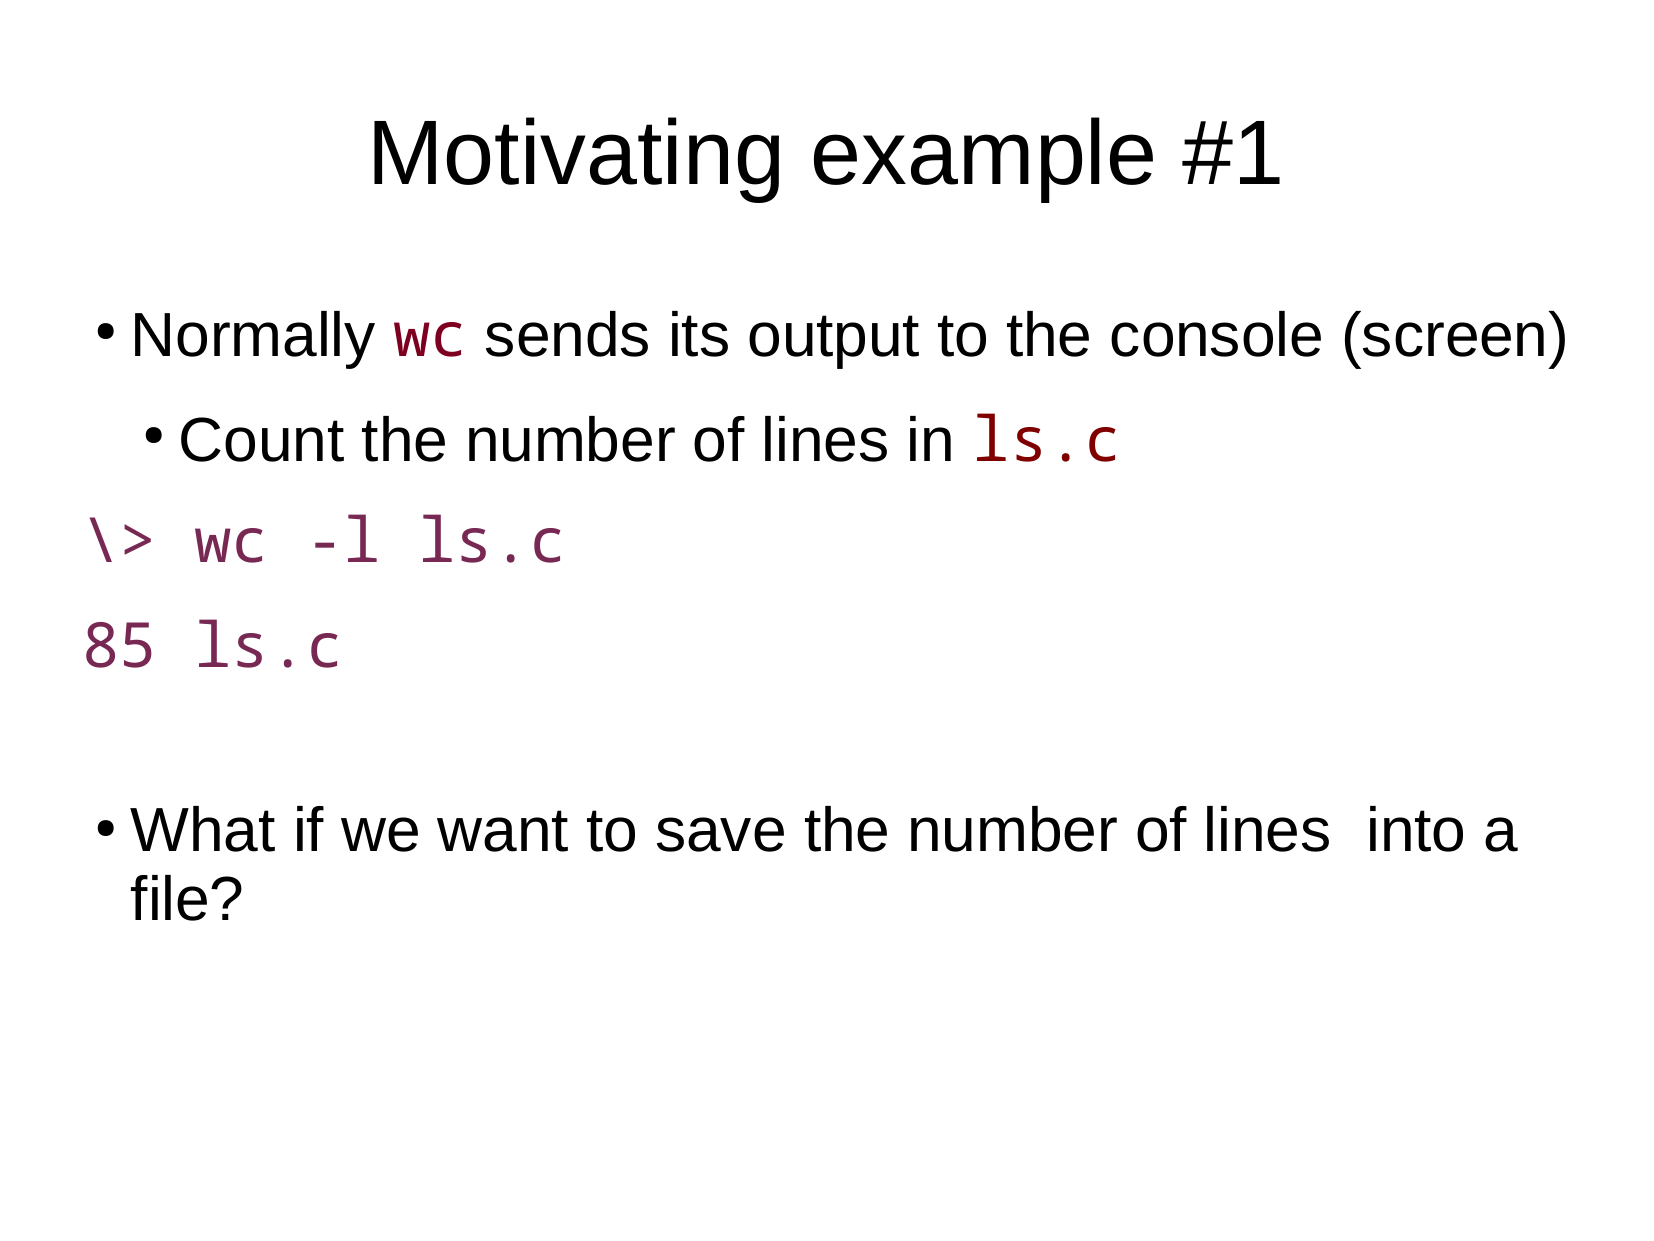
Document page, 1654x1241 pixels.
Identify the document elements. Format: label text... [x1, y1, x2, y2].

list Normally wc sends its output to the console (screen) Count the number of lines in ls.c \> wc -l ls.c 85 ls.c What if we want to save the number of lines into a file? [82, 290, 1571, 1010]
title Motivating example #1 [82, 49, 1571, 257]
